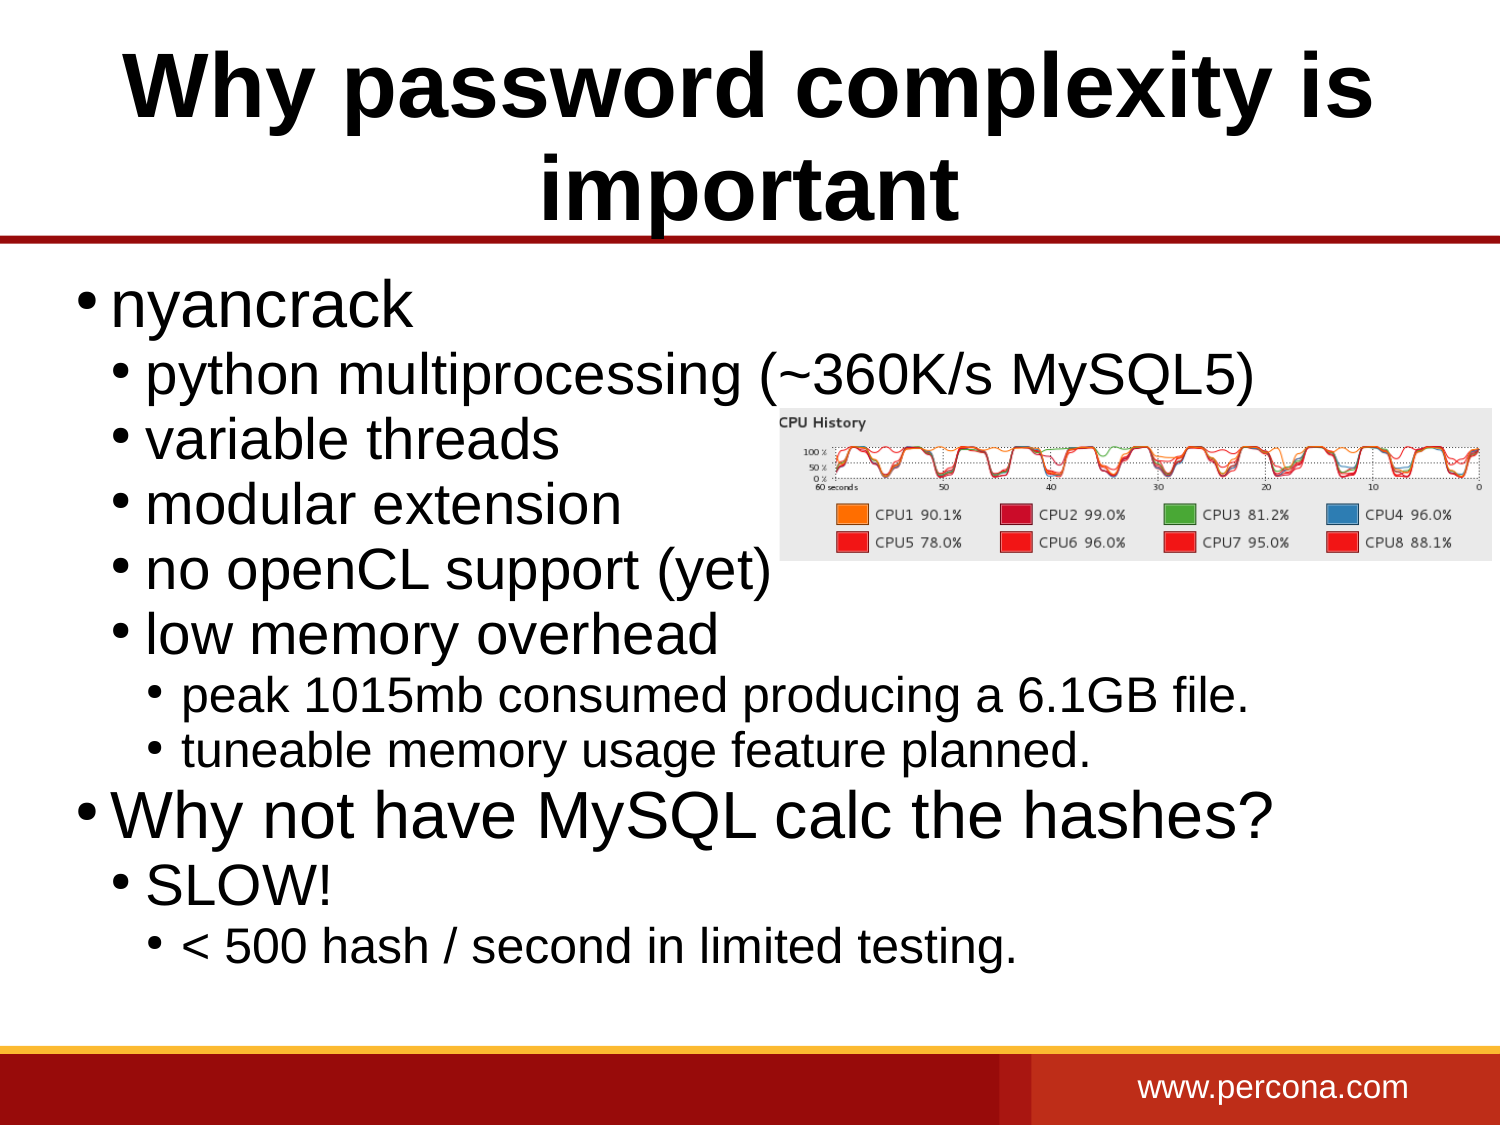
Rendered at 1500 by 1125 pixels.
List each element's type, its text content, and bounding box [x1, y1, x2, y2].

text_box Why password complexity is important [75, 44, 1425, 233]
text_box [779, 408, 1492, 561]
text_box nyancrack python multiprocessing (~360K/s MySQL5) variable threads modular extension no openCL support (yet) low memory overhead peak 1015mb consumed producing a 6.1GB file. tuneable memory usage feature planned. Why not have MySQL calc the hashes? SLOW! < 500 hash / second in limited testing. [75, 263, 1425, 1006]
